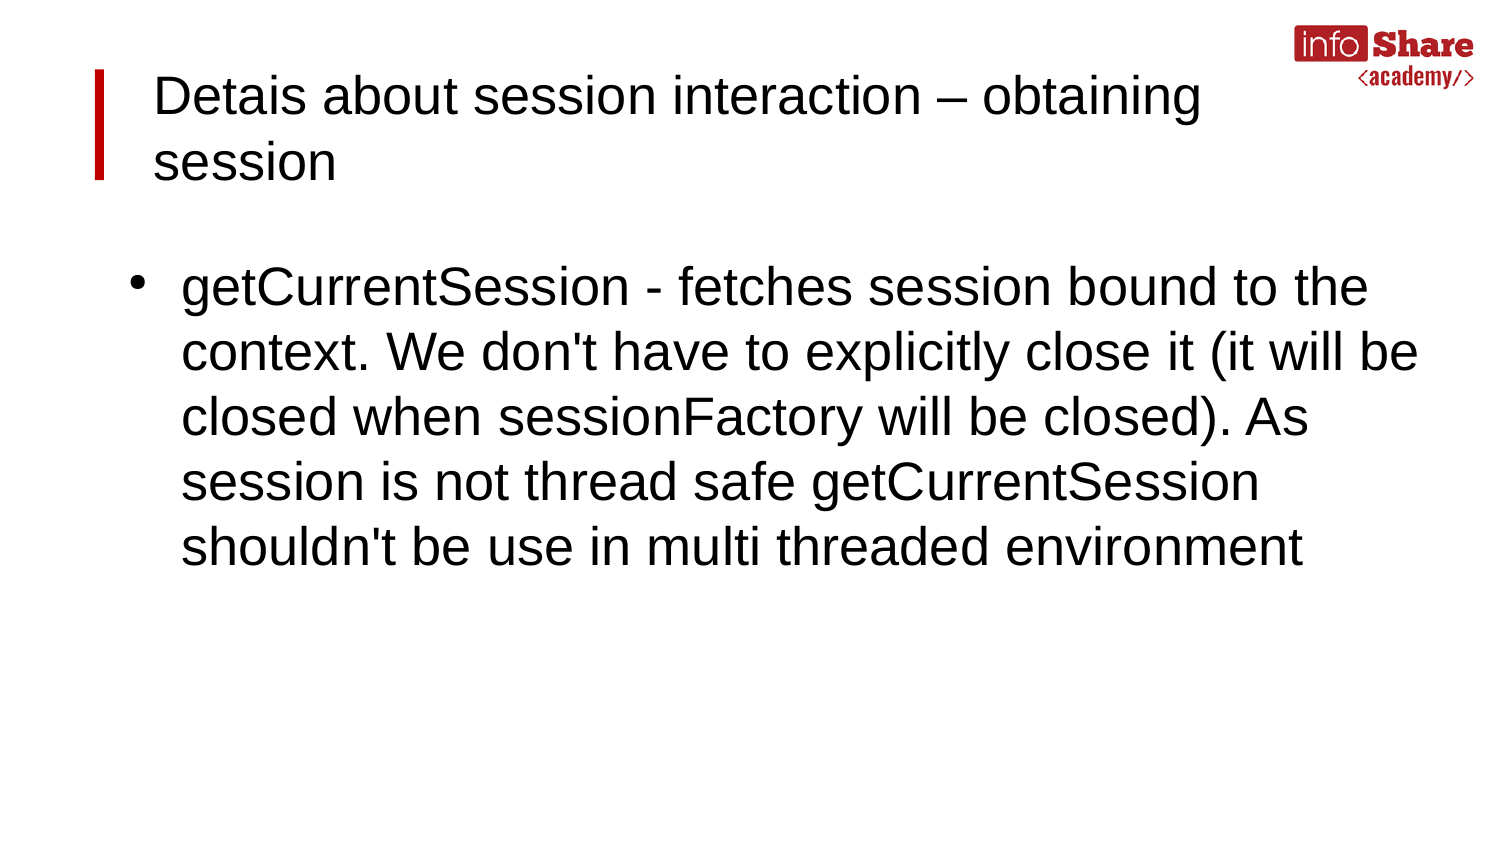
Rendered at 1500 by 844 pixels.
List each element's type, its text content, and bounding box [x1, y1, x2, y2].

picture [1267, 0, 1500, 117]
title Detais about session interaction – obtaining session [138, 45, 1312, 187]
list getCurrentSession - fetches session bound to the context. We don't have to explicitly close it (it will be closed when sessionFactory will be closed). As session is not thread safe getCurrentSession shouldn't be use in multi threaded environment [95, 236, 1453, 753]
